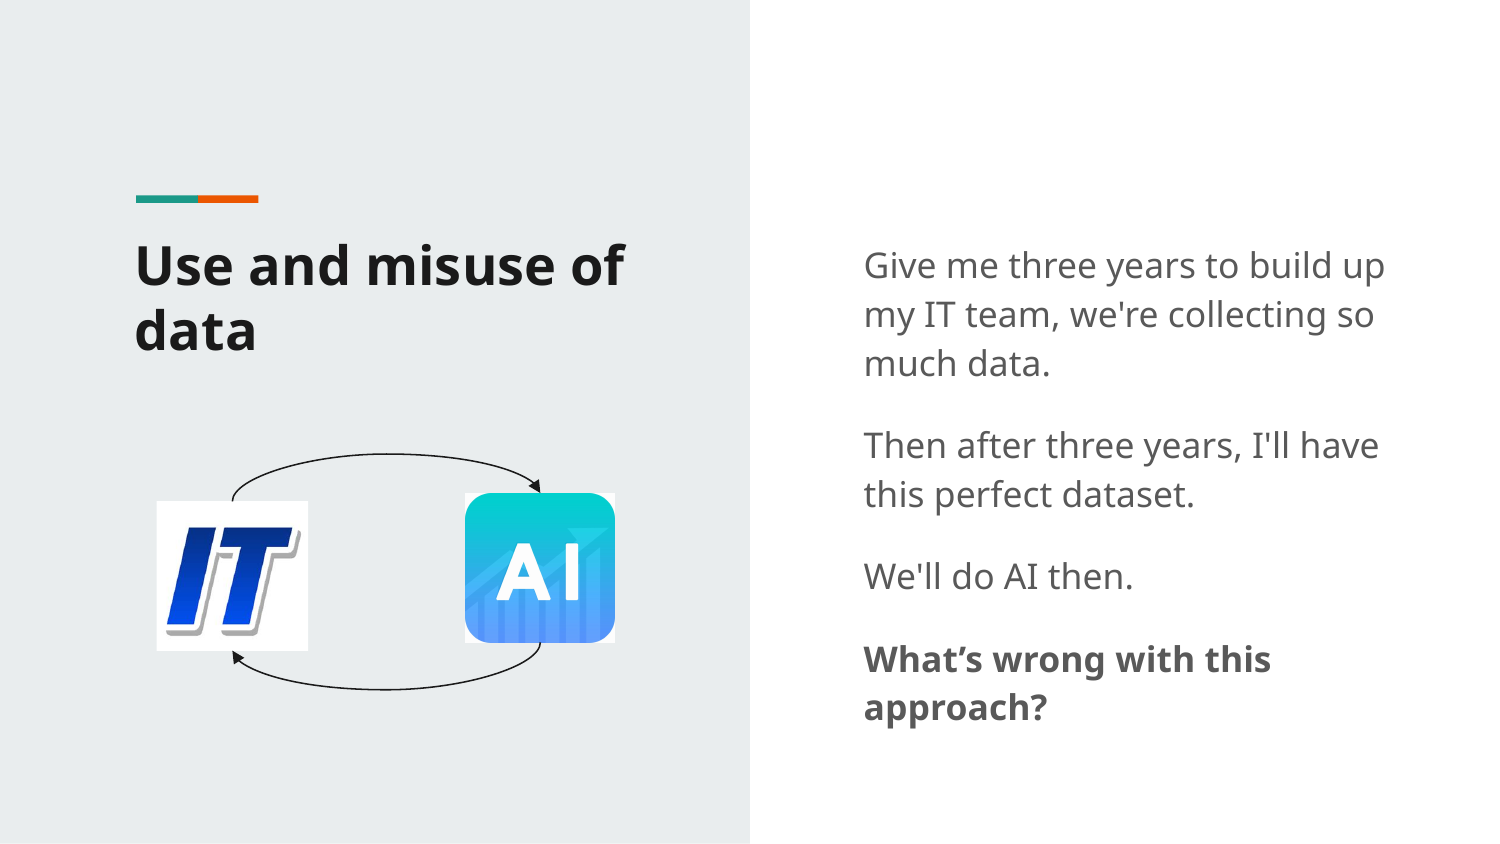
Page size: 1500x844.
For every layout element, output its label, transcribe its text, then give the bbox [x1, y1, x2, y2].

list Give me three years to build up my IT team, we're collecting so much data. Then after three years, I'll have this perfect dataset. We'll do AI then. What’s wrong with this approach? [848, 221, 1427, 719]
title Use and misuse of data [237, 455, 538, 494]
picture [156, 501, 309, 651]
title Use and misuse of data [119, 216, 662, 494]
picture [465, 493, 615, 643]
